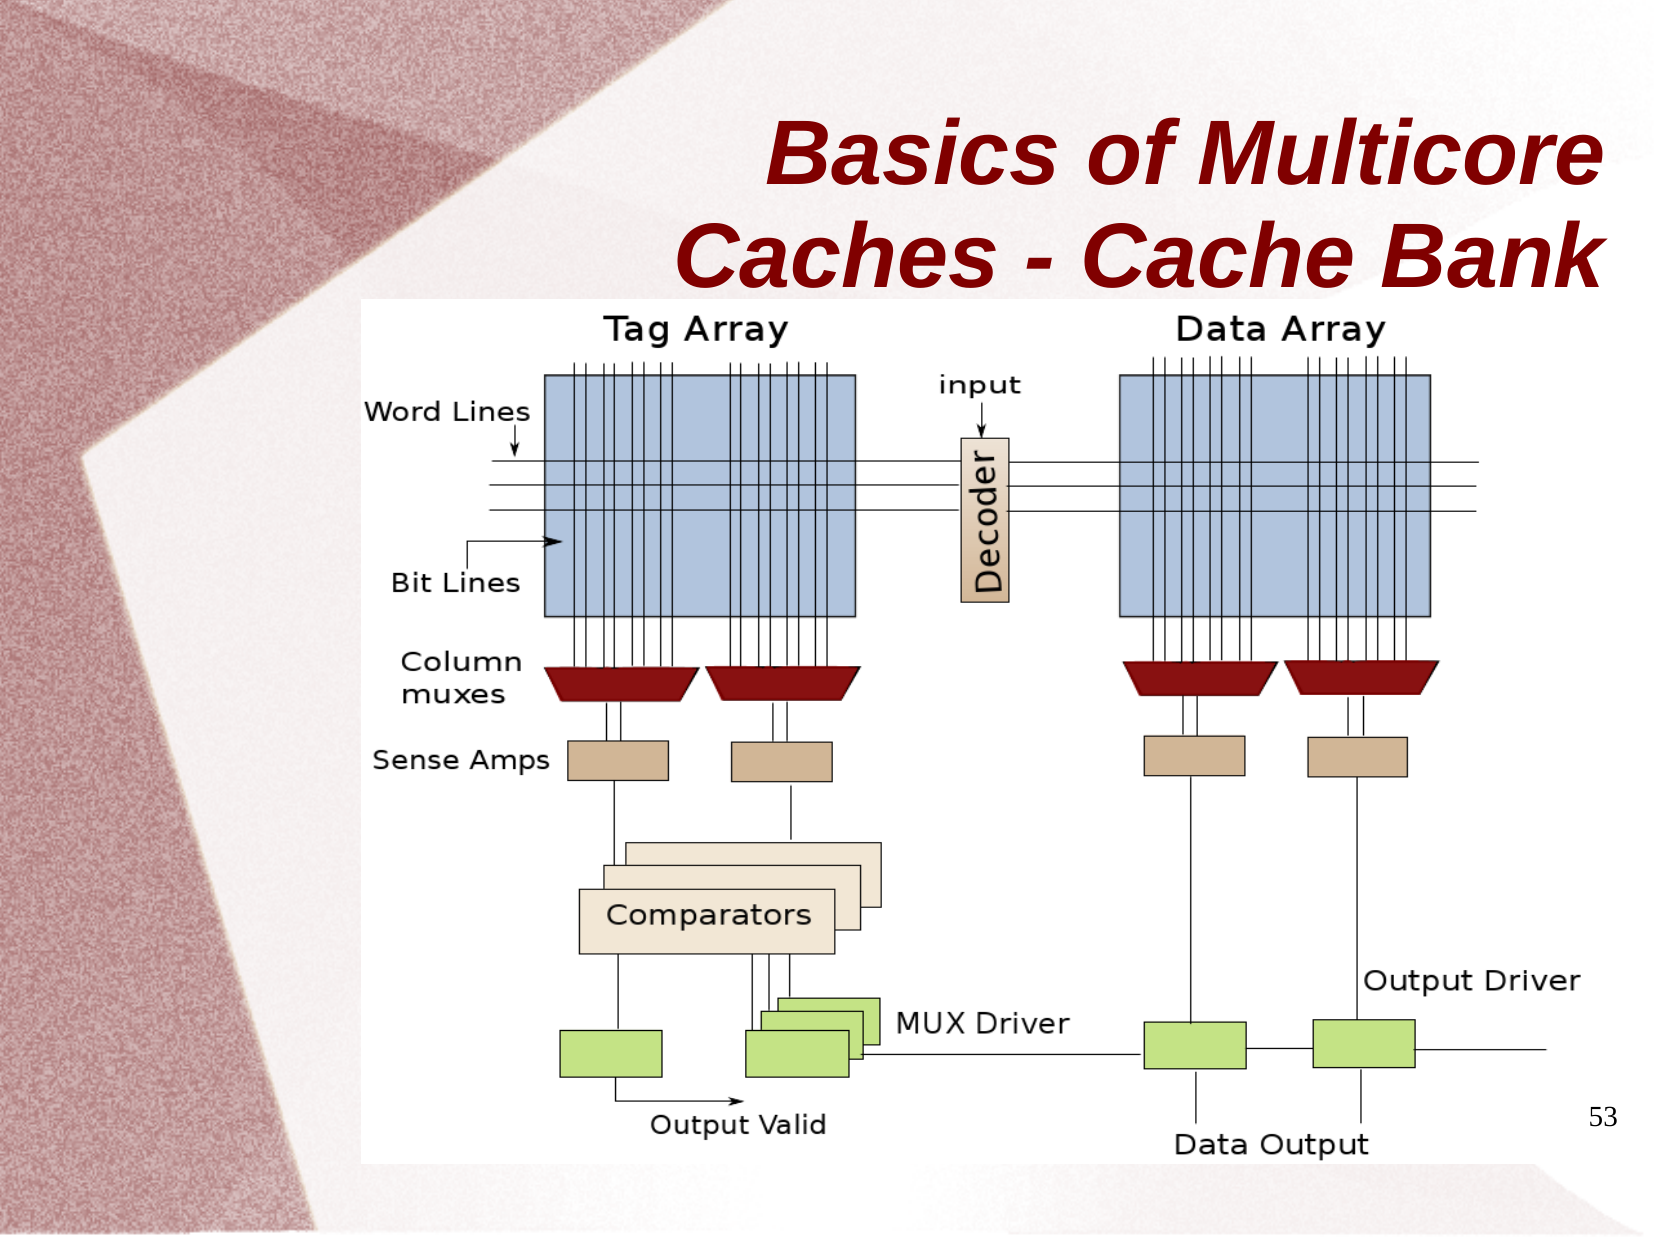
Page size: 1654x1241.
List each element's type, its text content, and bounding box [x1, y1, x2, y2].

title Basics of Multicore Caches - Cache Bank [596, 0, 1607, 307]
picture [0, 0, 1654, 1241]
